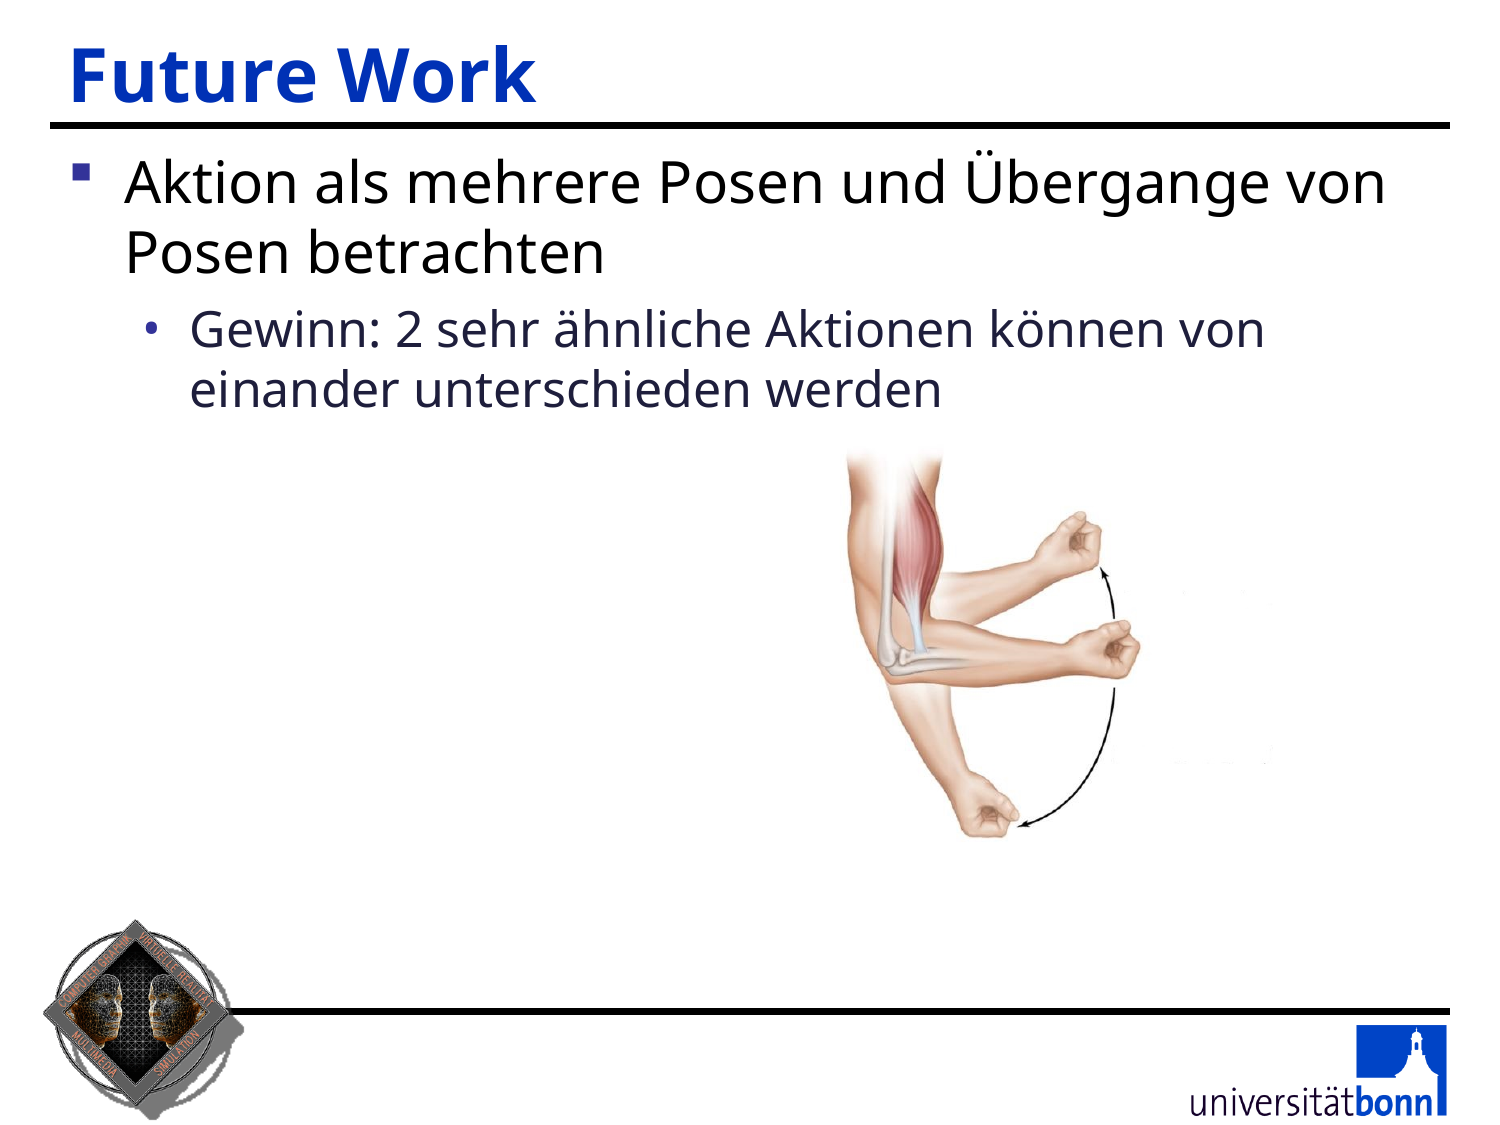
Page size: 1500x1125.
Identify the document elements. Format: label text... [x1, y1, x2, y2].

picture [1189, 1023, 1448, 1117]
list Aktion als mehrere Posen und Übergange von Posen betrachten Gewinn: 2 sehr ähnliche Aktionen können von einander unterschieden werden [53, 137, 1453, 898]
title Future Work [53, 18, 1447, 126]
picture [41, 917, 229, 1106]
picture [814, 428, 1282, 851]
